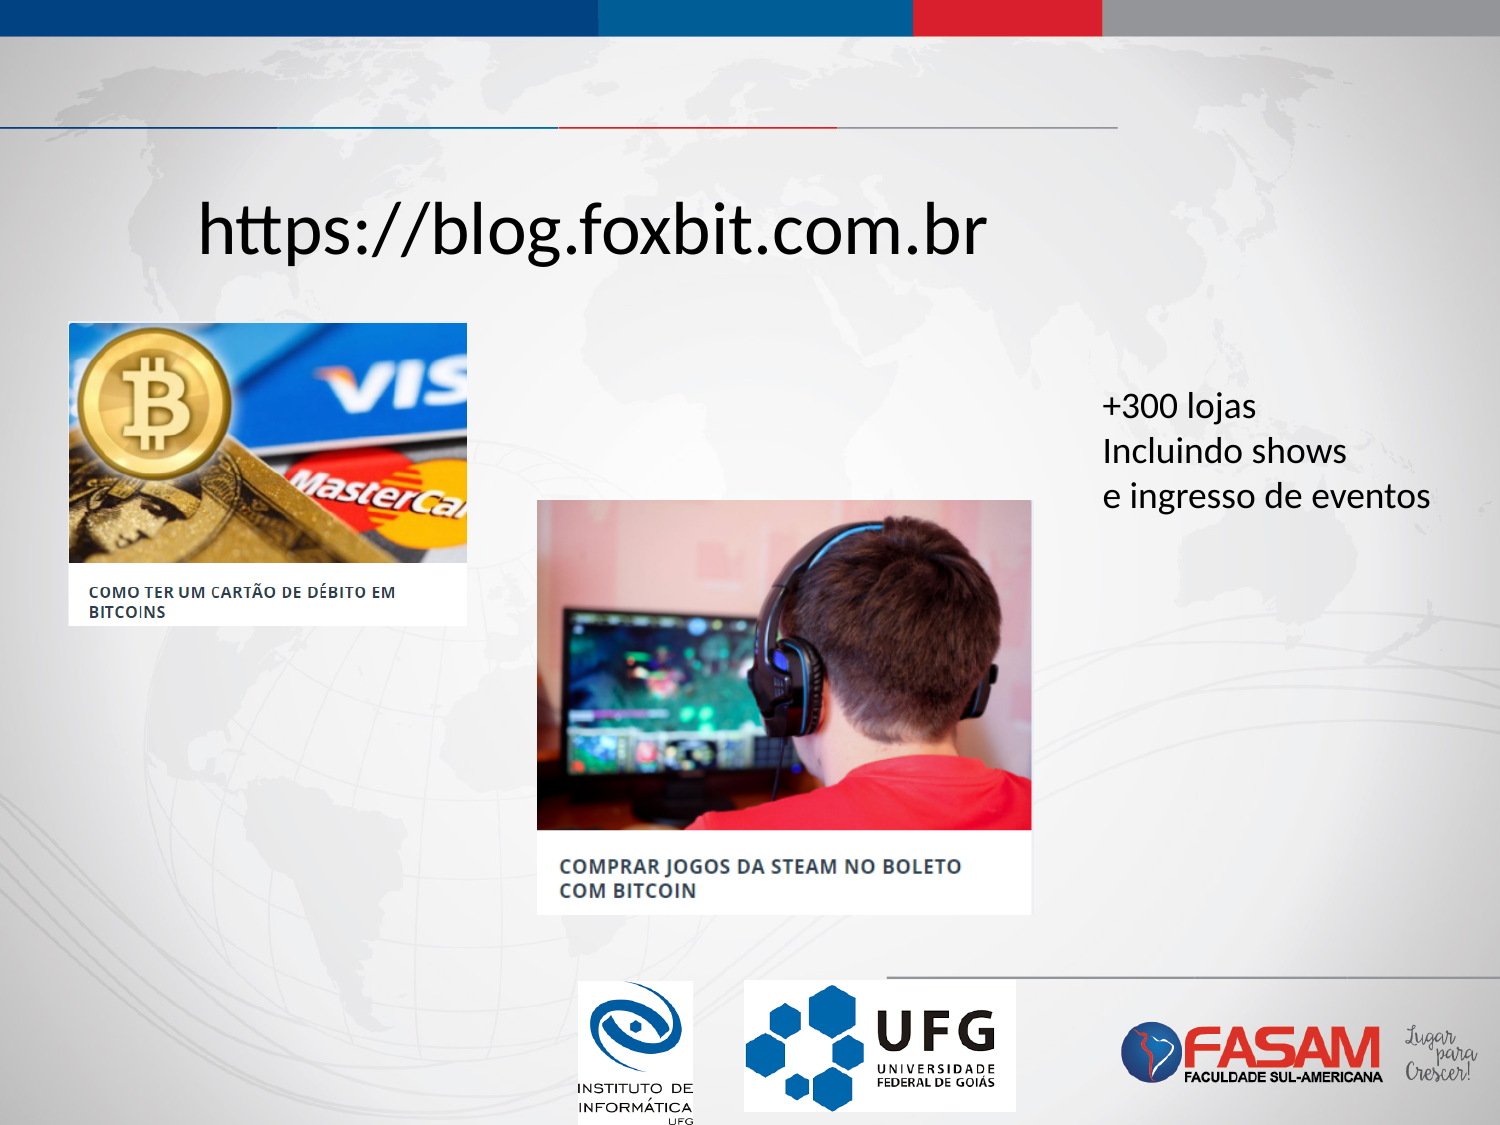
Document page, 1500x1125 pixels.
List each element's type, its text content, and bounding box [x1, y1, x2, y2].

picture [0, 0, 1500, 1125]
title https://blog.foxbit.com.br [68, 171, 1119, 277]
text_box +300 lojas Incluindo shows e ingresso de eventos [1087, 373, 1447, 524]
